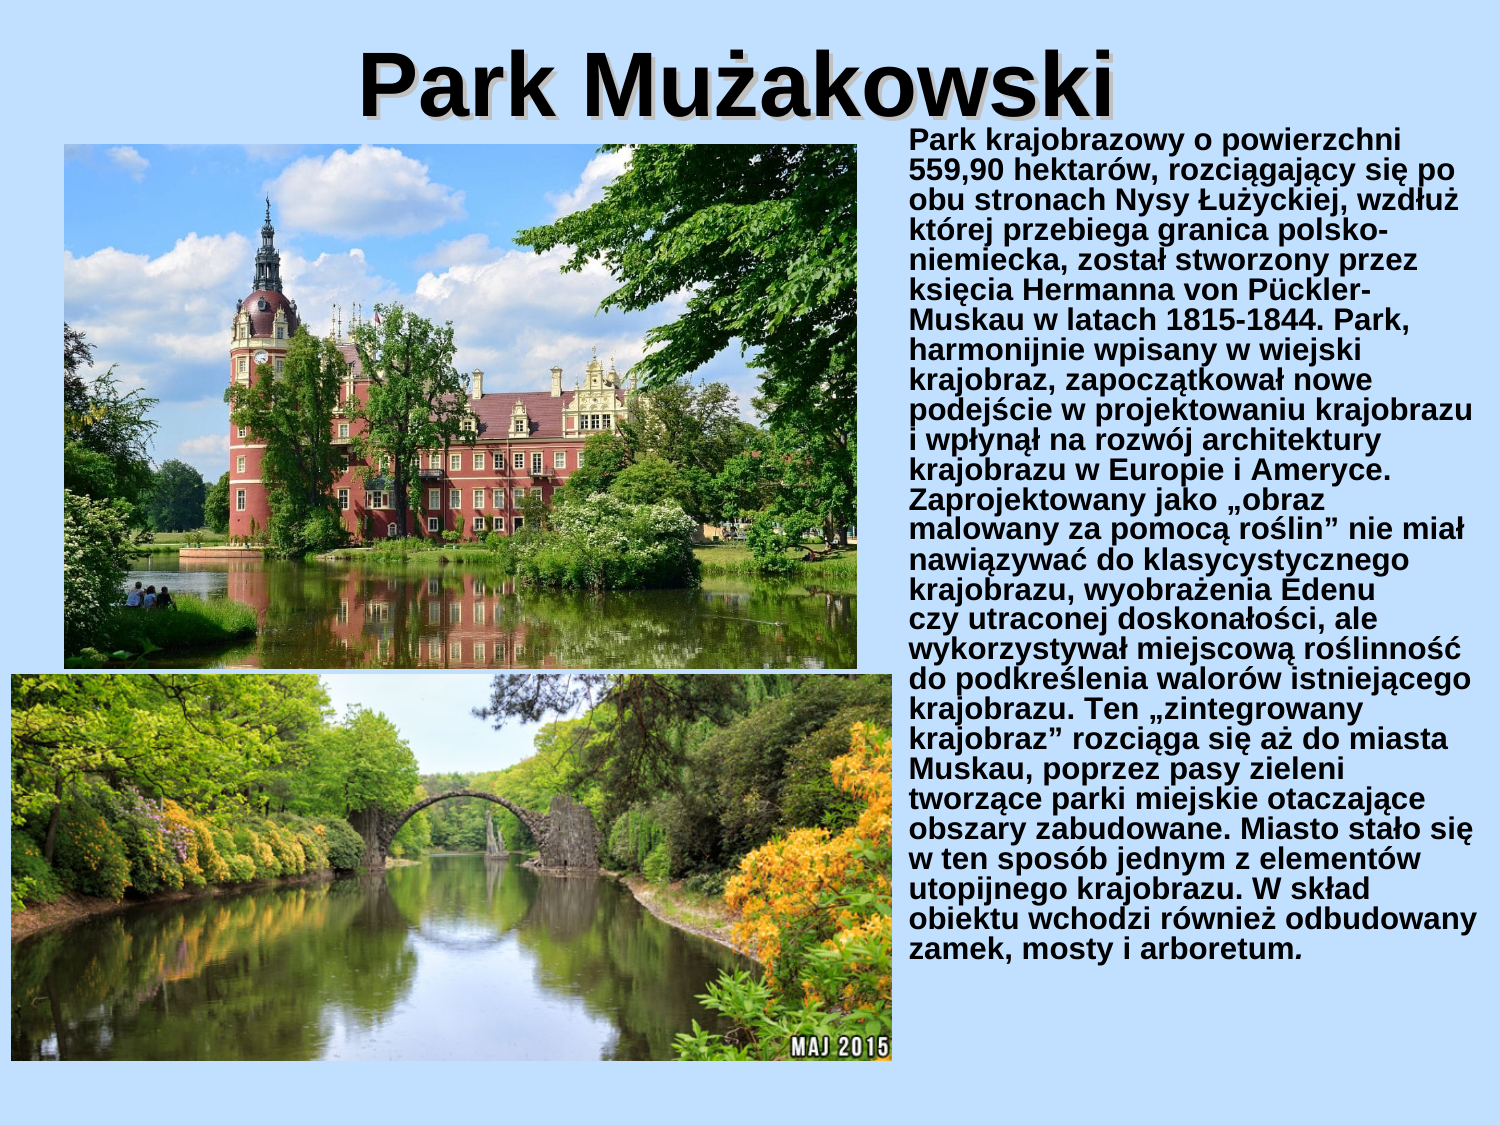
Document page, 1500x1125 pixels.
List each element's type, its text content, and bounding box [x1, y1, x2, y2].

picture [64, 144, 857, 670]
picture [11, 674, 892, 1061]
title Park Mużakowski [75, 0, 1426, 144]
list Park krajobrazowy o powierzchni 559,90 hektarów, rozciągający się po obu stronach Nysy Łużyckiej, wzdłuż której przebiega granica polsko-niemiecka, został stworzony przez księcia Hermanna von Pückler-Muskau w latach 1815-1844. Park, harmonijnie wpisany w wiejski krajobraz, zapoczątkował nowe podejście w projektowaniu krajobrazu i wpłynął na rozwój architektury krajobrazu w Europie i Ameryce. Zaprojektowany jako „obraz malowany za pomocą roślin” nie miał nawiązywać do klasycystycznego krajobrazu, wyobrażenia Edenu czy utraconej doskonałości, ale wykorzystywał miejscową roślinność do podkreślenia walorów istniejącego krajobrazu. Ten „zintegrowany krajobraz” rozciąga się aż do miasta Muskau, poprzez pasy zieleni tworzące parki miejskie otaczające obszary zabudowane. Miasto stało się w ten sposób jednym z elementów utopijnego krajobrazu. W skład obiektu wchodzi również odbudowany zamek, mosty i arboretum. [837, 119, 1500, 982]
